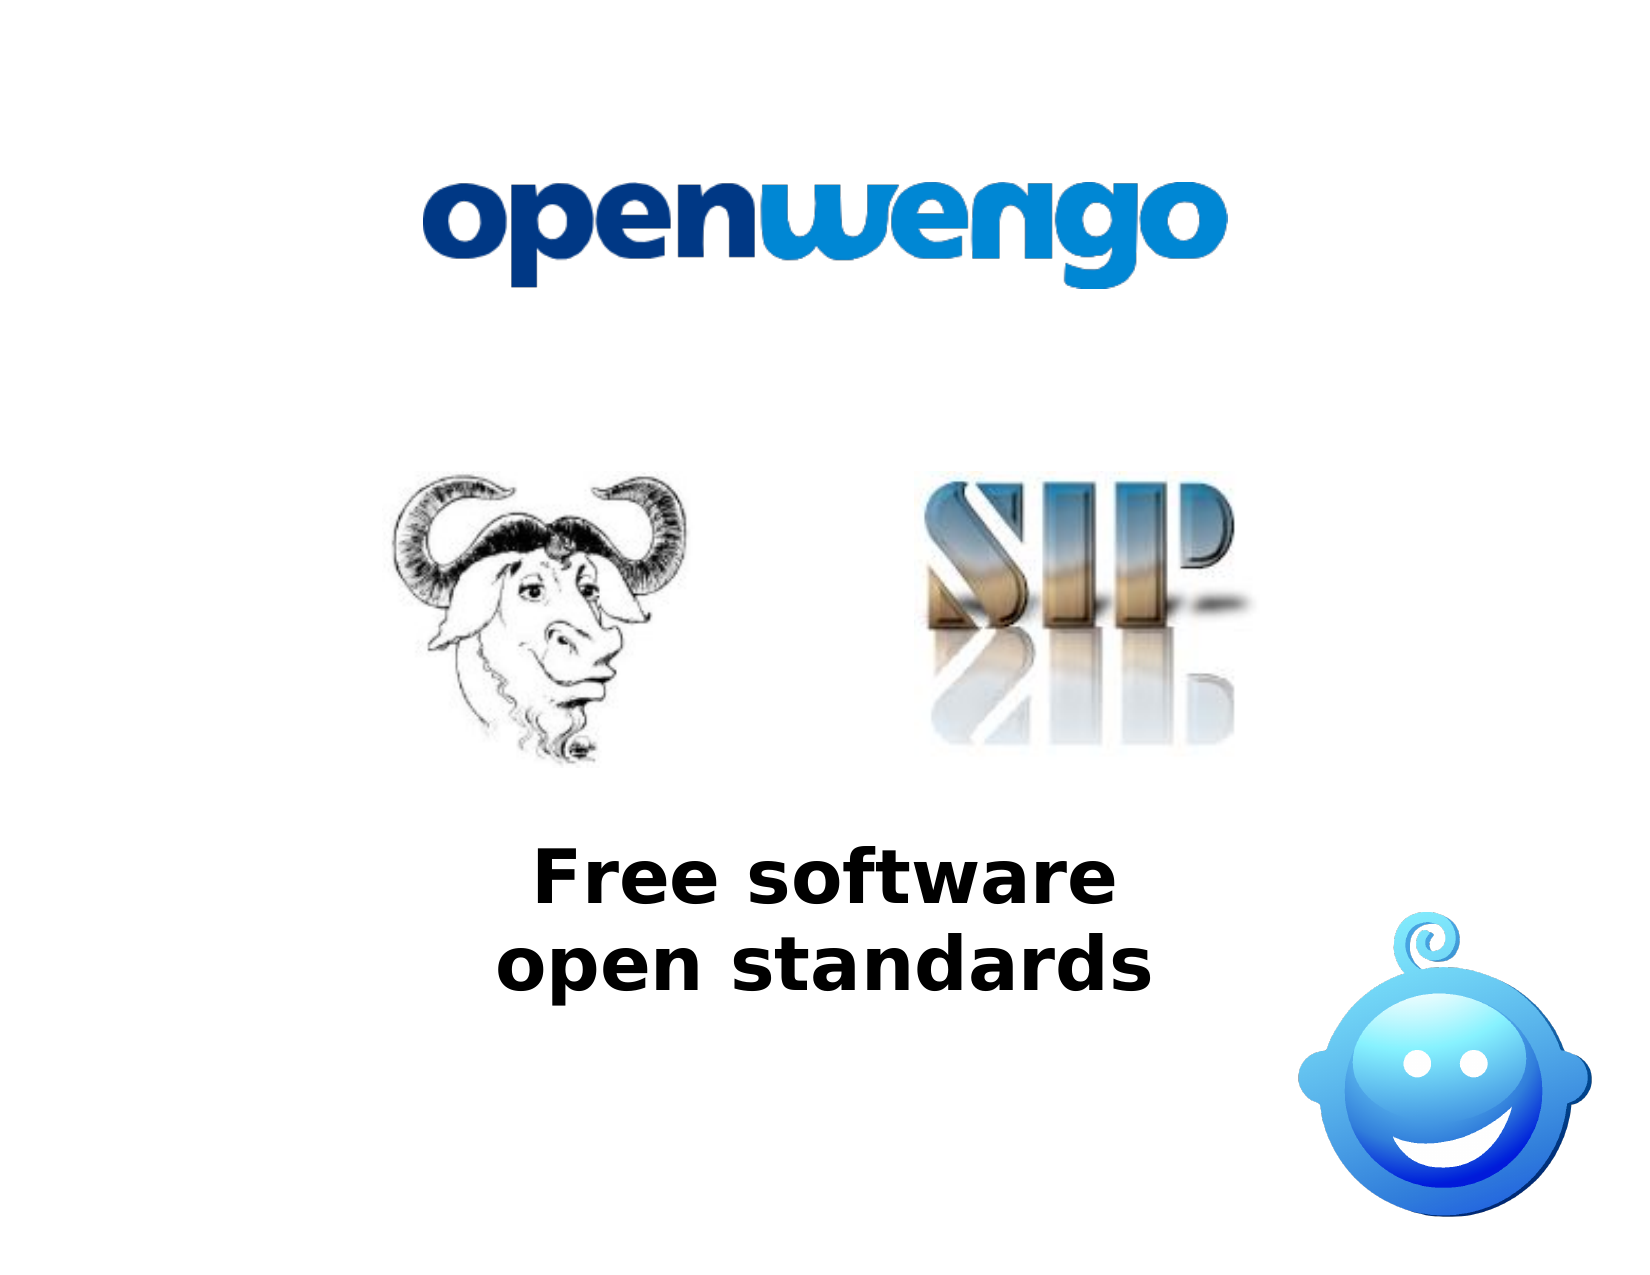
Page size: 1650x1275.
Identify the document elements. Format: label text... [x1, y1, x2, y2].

text_box Free software open standards [480, 826, 1170, 1016]
picture [1298, 911, 1592, 1217]
picture [914, 471, 1268, 768]
picture [382, 471, 695, 768]
picture [423, 182, 1228, 289]
